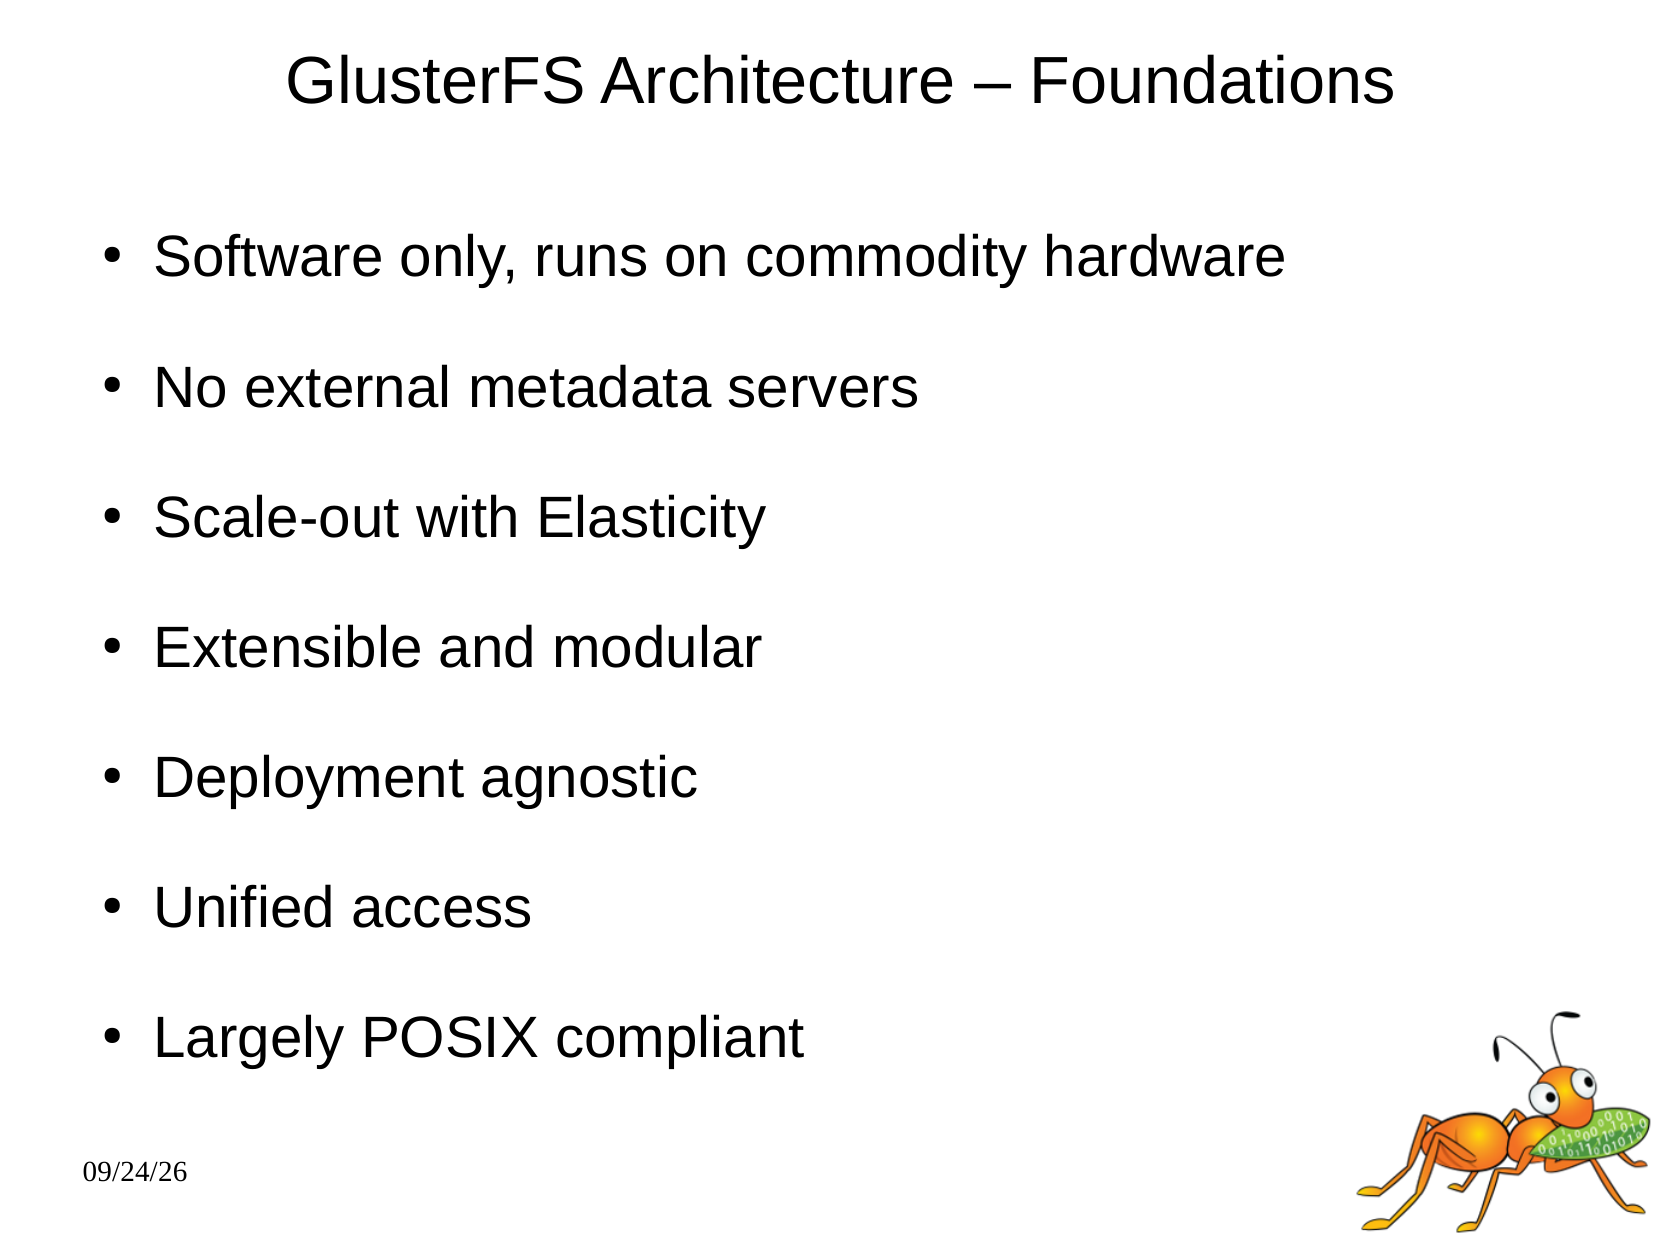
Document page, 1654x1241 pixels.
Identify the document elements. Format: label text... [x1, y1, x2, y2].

text_box GlusterFS Architecture – Foundations [30, 0, 1653, 168]
text_box Software only, runs on commodity hardware No external metadata servers Scale-out with Elasticity Extensible and modular Deployment agnostic Unified access Largely POSIX compliant [87, 216, 1441, 1077]
picture [1353, 1009, 1654, 1235]
